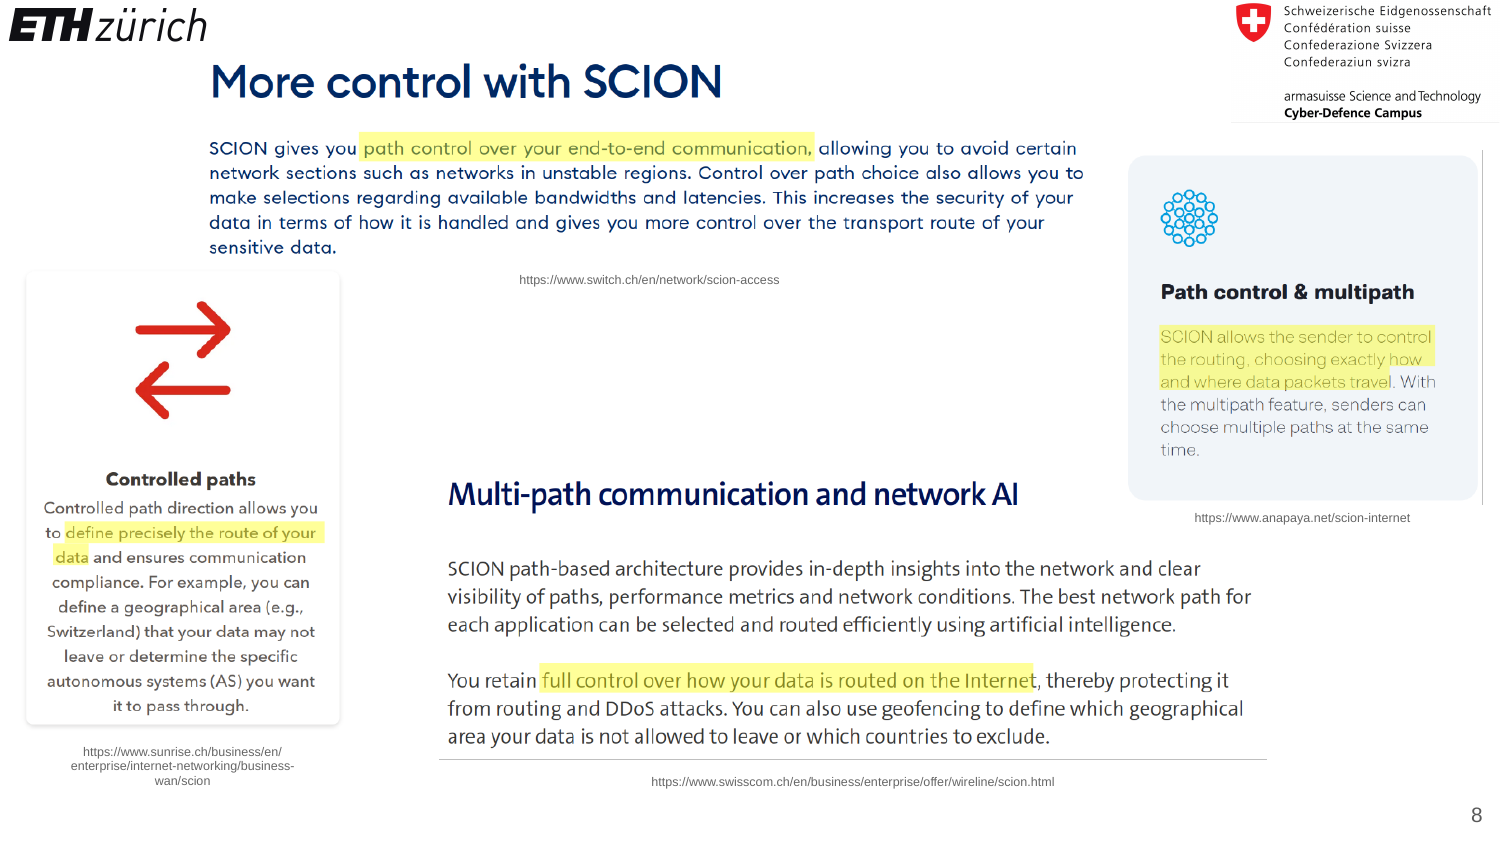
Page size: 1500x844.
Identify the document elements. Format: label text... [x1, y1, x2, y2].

text_box [358, 131, 815, 162]
text_box https://www.swisscom.ch/en/business/enterprise/offer/wireline/scion.html [572, 767, 1134, 827]
text_box https://www.switch.ch/en/network/scion-access [354, 266, 945, 325]
text_box [53, 521, 325, 566]
text_box https://www.sunrise.ch/business/en/enterprise/internet-networking/business-wan/scion [49, 738, 316, 796]
picture [8, 8, 207, 42]
picture [1231, 0, 1500, 123]
text_box https://www.anapaya.net/scion-internet [1154, 504, 1450, 562]
text_box [1159, 324, 1436, 390]
picture [439, 150, 1483, 760]
text_box [539, 663, 1034, 693]
picture [17, 54, 1092, 739]
